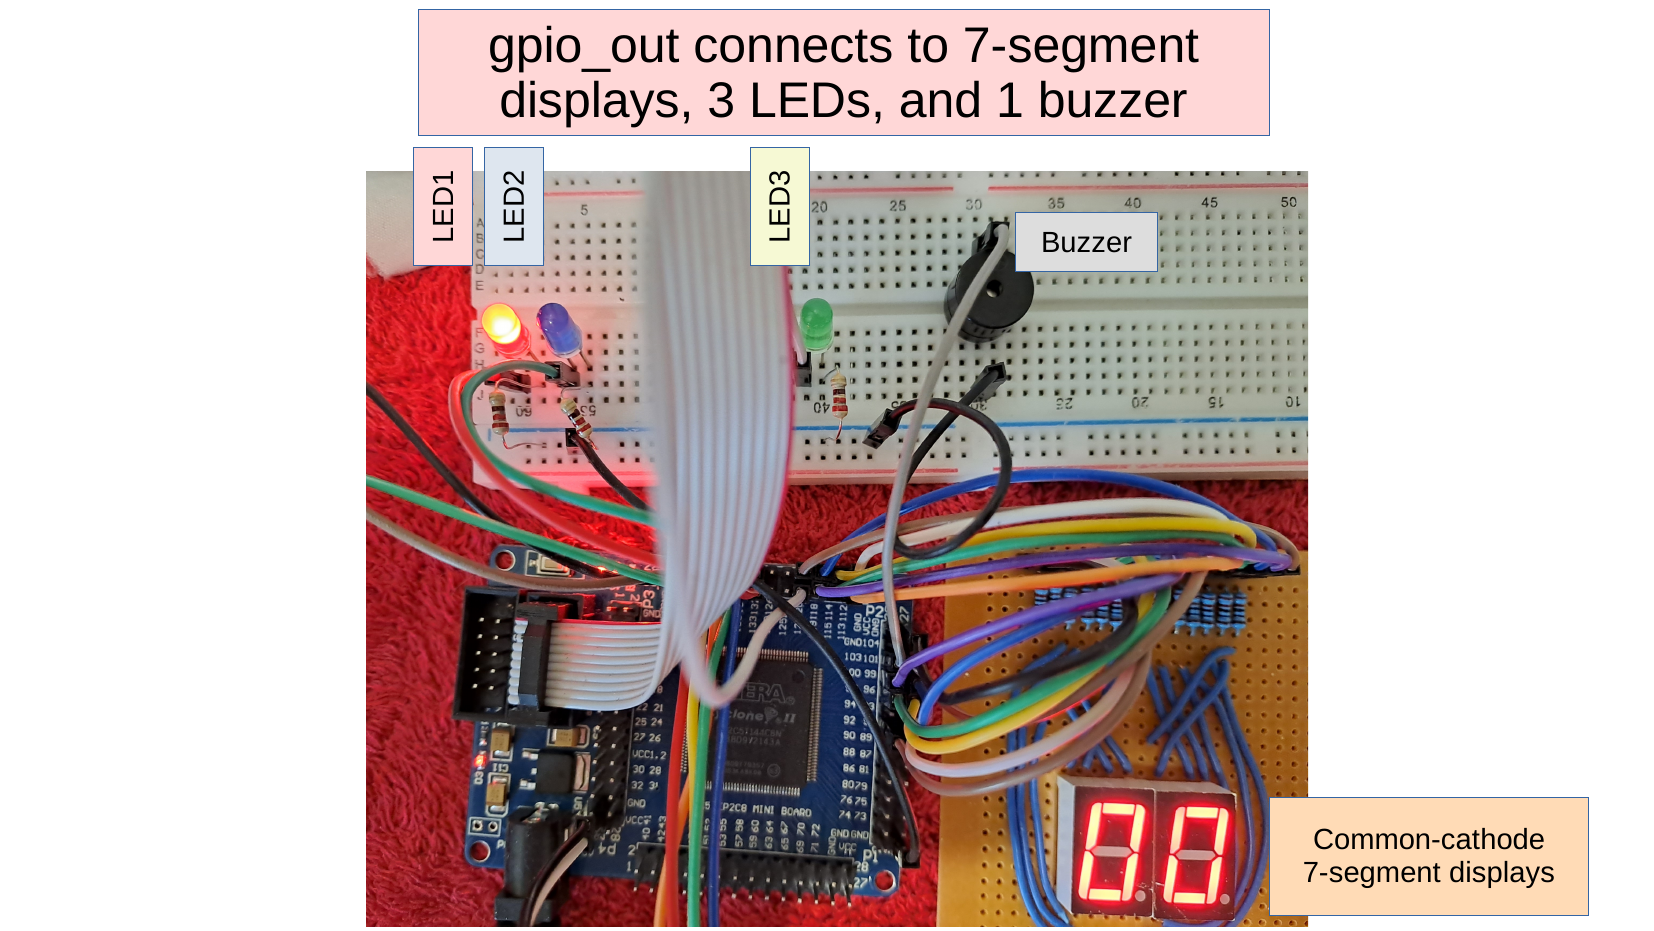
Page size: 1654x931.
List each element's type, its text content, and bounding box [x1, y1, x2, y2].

text_box Buzzer [1015, 212, 1158, 272]
text_box Common-cathode 7-segment displays [1269, 797, 1589, 916]
text_box LED3 [750, 147, 810, 266]
text_box gpio_out connects to 7-segment displays, 3 LEDs, and 1 buzzer [418, 9, 1270, 136]
picture [366, 171, 1309, 927]
text_box LED2 [484, 147, 544, 266]
text_box LED1 [413, 147, 473, 266]
